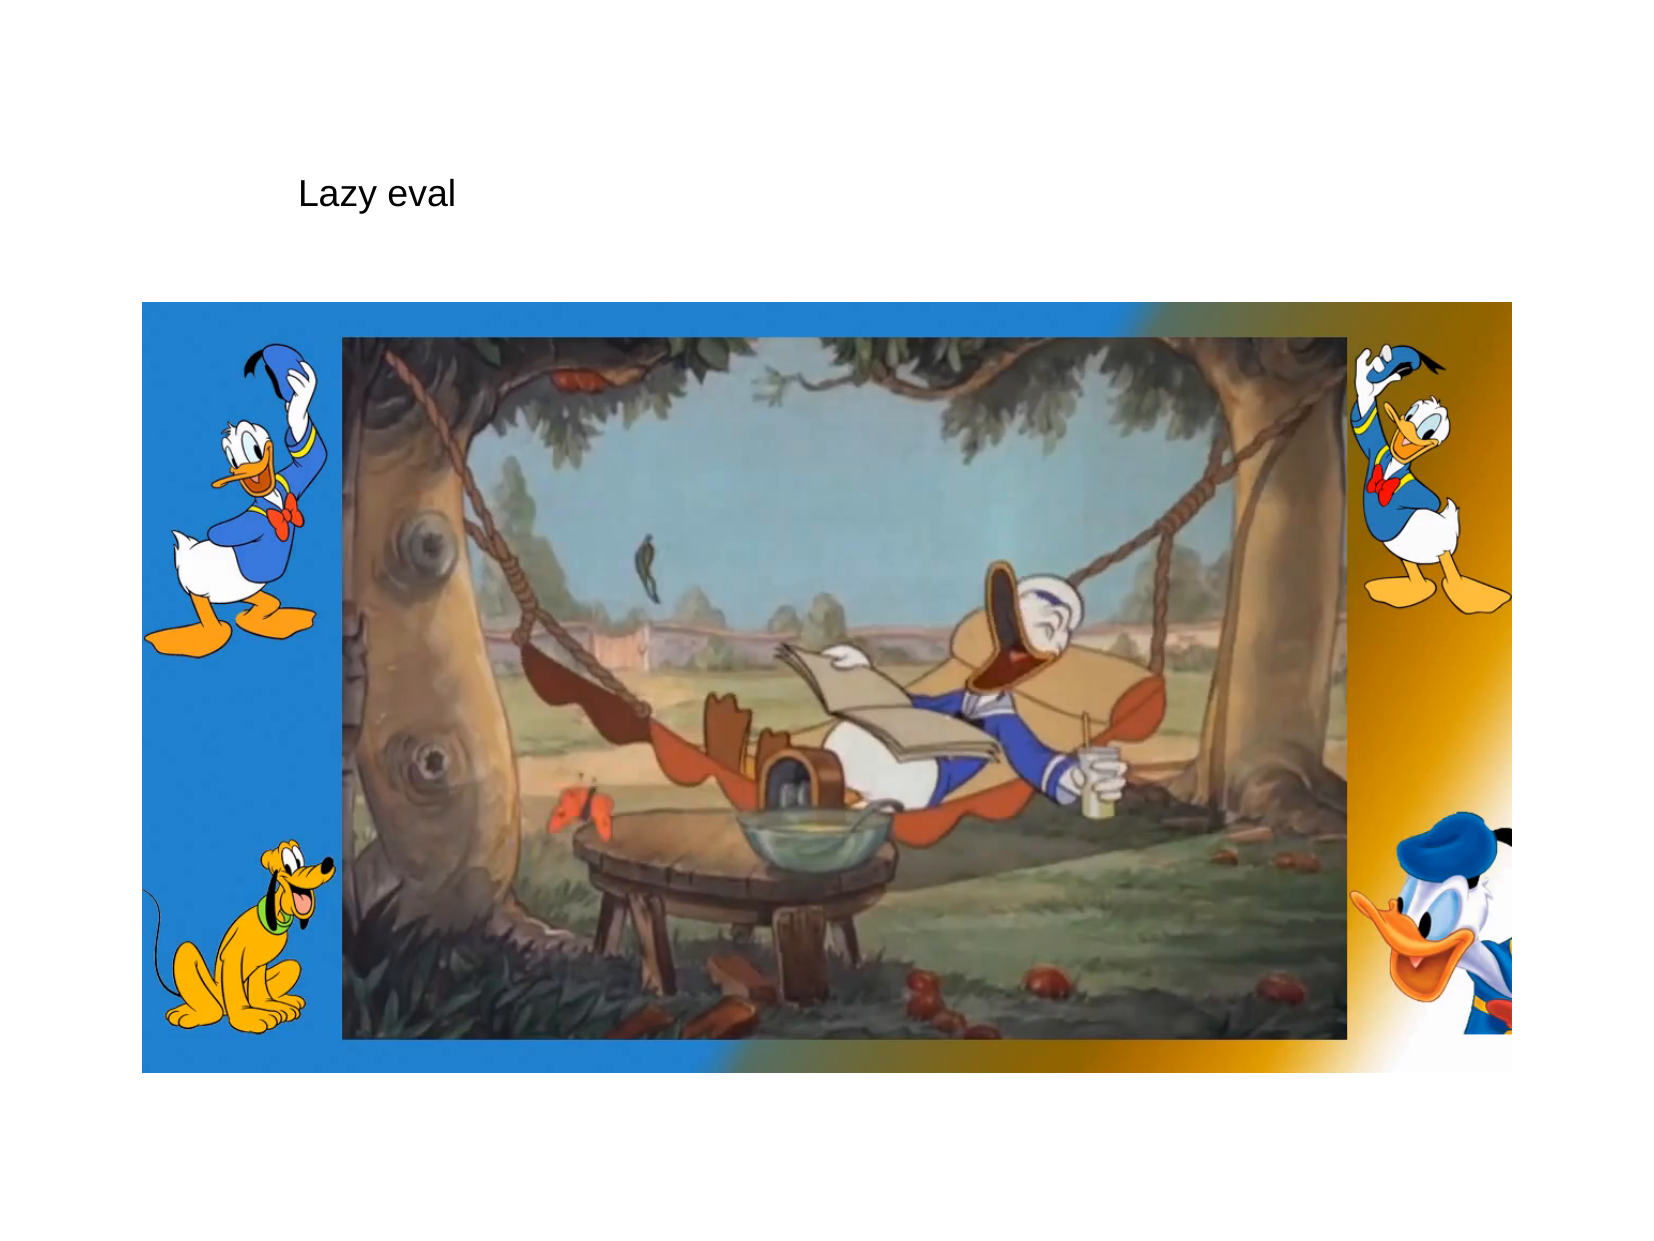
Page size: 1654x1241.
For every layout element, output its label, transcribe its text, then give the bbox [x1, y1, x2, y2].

text_box Lazy eval [283, 165, 922, 223]
text_box [141, 301, 1513, 1073]
